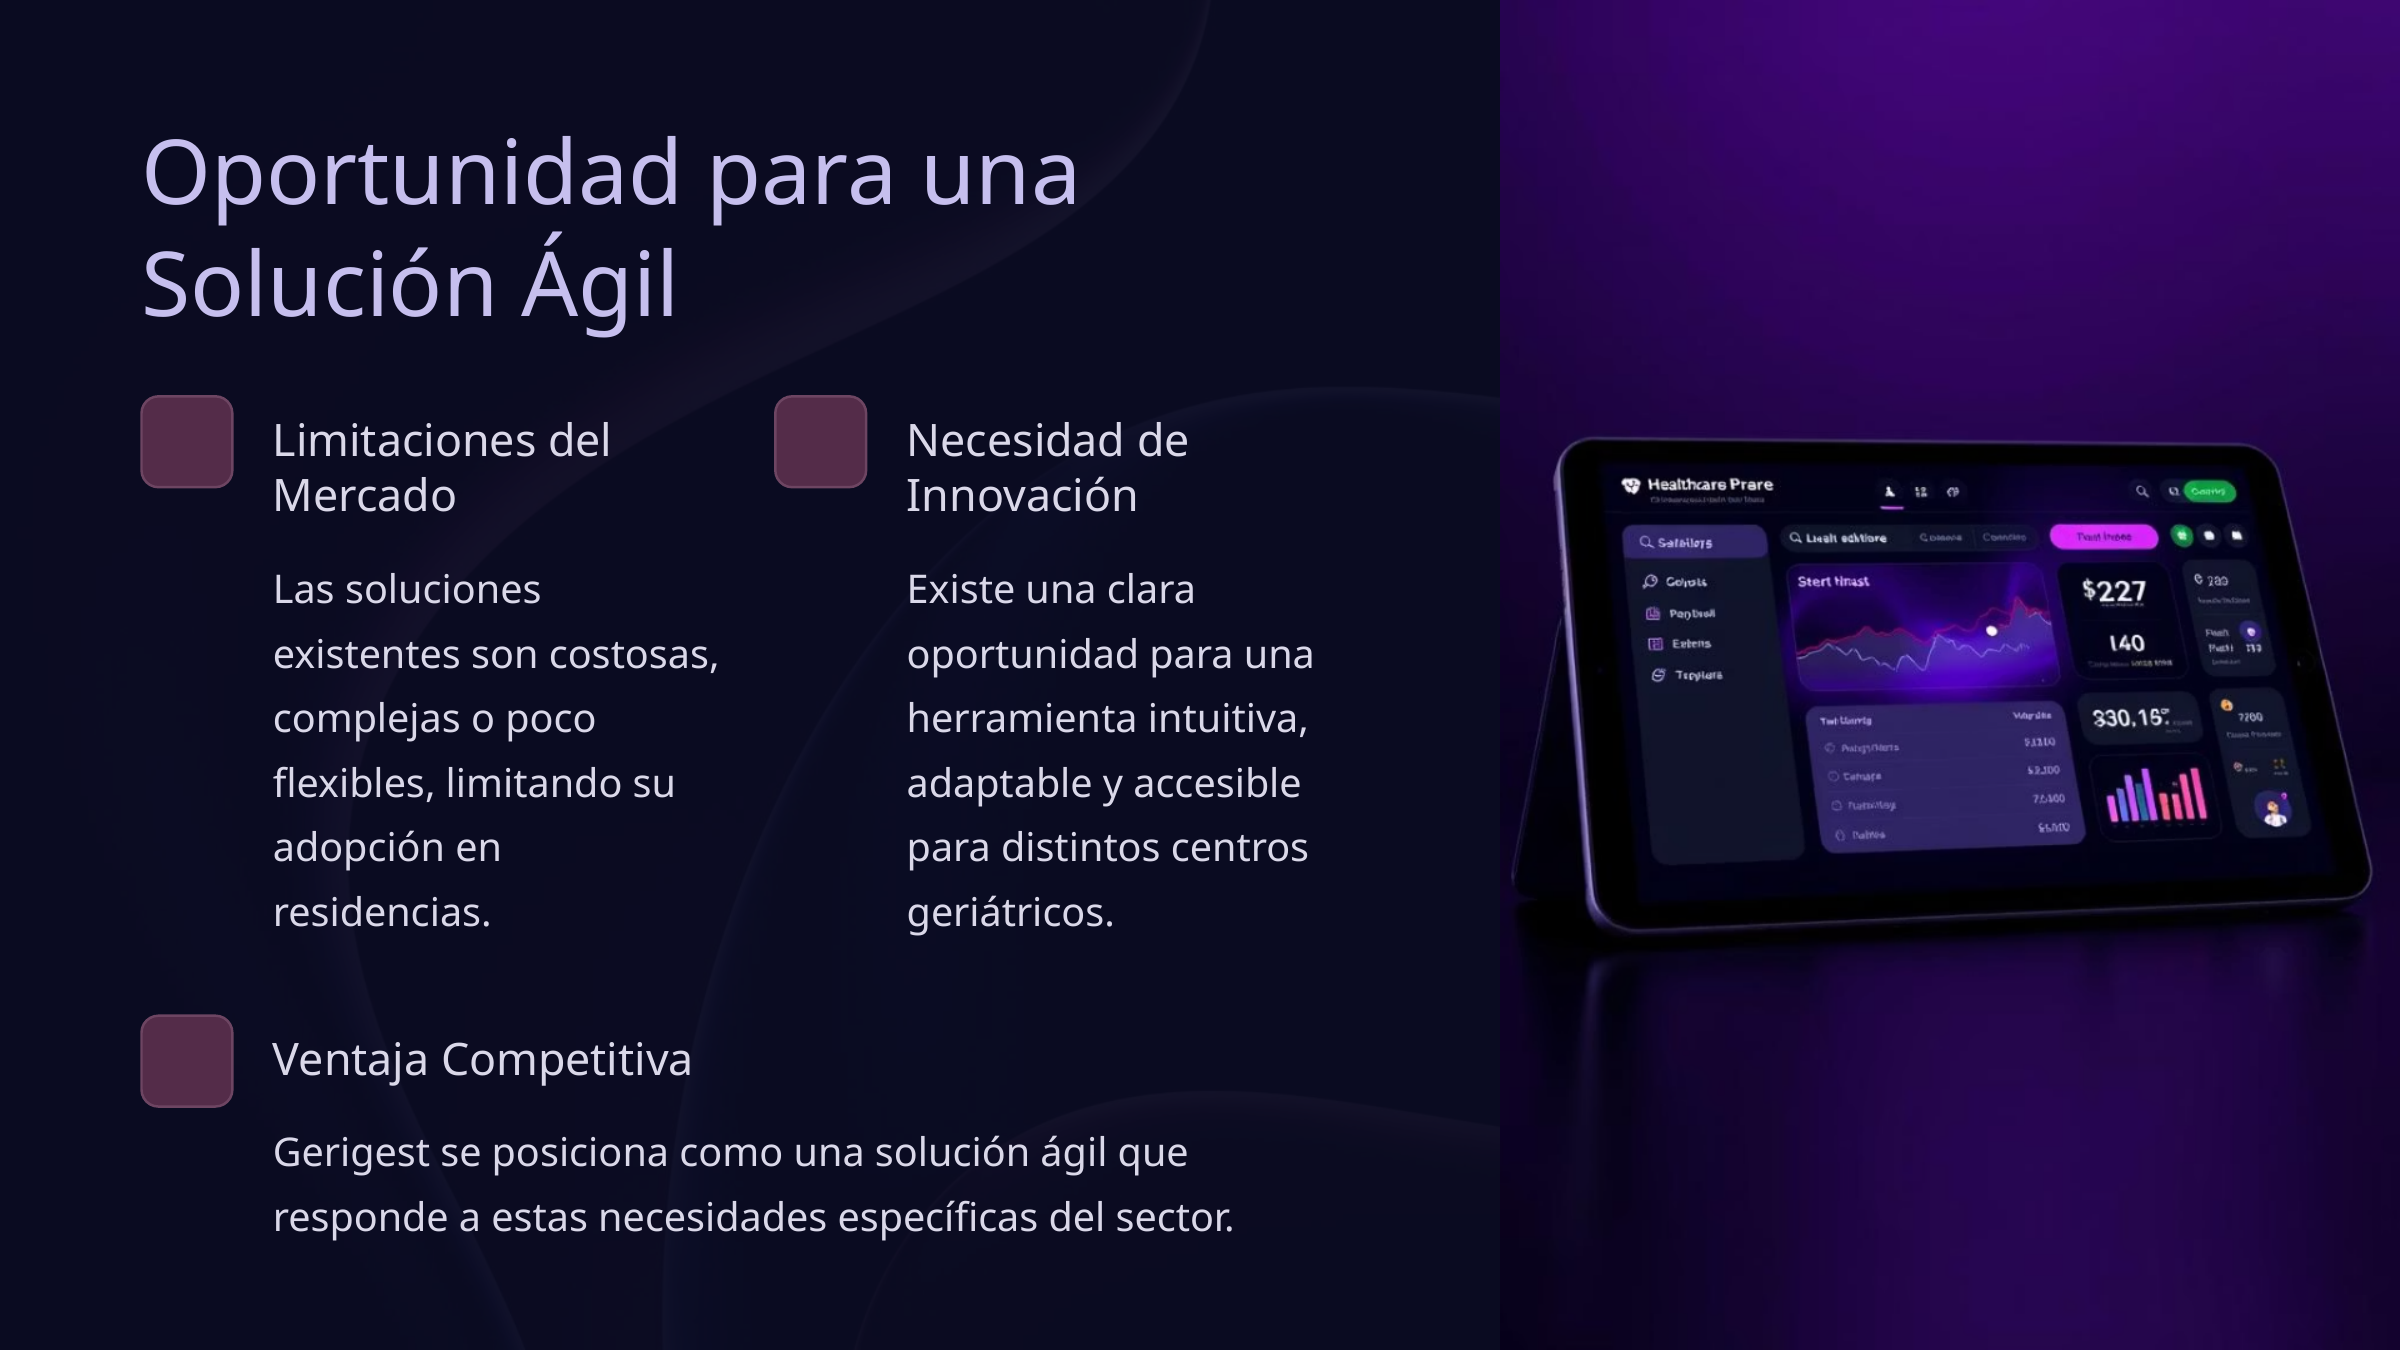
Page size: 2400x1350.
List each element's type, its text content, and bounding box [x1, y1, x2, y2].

text_box Gerigest se posiciona como una solución ágil que responde a estas necesidades específicas del sector. [272, 1109, 1359, 1240]
text_box Limitaciones del Mercado [272, 410, 725, 523]
text_box Ventaja Competitiva [272, 1029, 722, 1086]
text_box Necesidad de Innovación [906, 410, 1359, 523]
text_box Las soluciones existentes son costosas, complejas o poco flexibles, limitando su adopción en residencias. [272, 546, 725, 806]
text_box [775, 396, 867, 488]
text_box [141, 1015, 233, 1107]
text_box Oportunidad para una Solución Ágil [141, 111, 1359, 336]
text_box Oportunidad para una Solución Ágil [591, 274, 618, 310]
text_box Existe una clara oportunidad para una herramienta intuitiva, adaptable y accesible para distintos centros geriátricos. [906, 546, 1359, 935]
text_box [141, 396, 233, 488]
picture [1500, 0, 2400, 1350]
